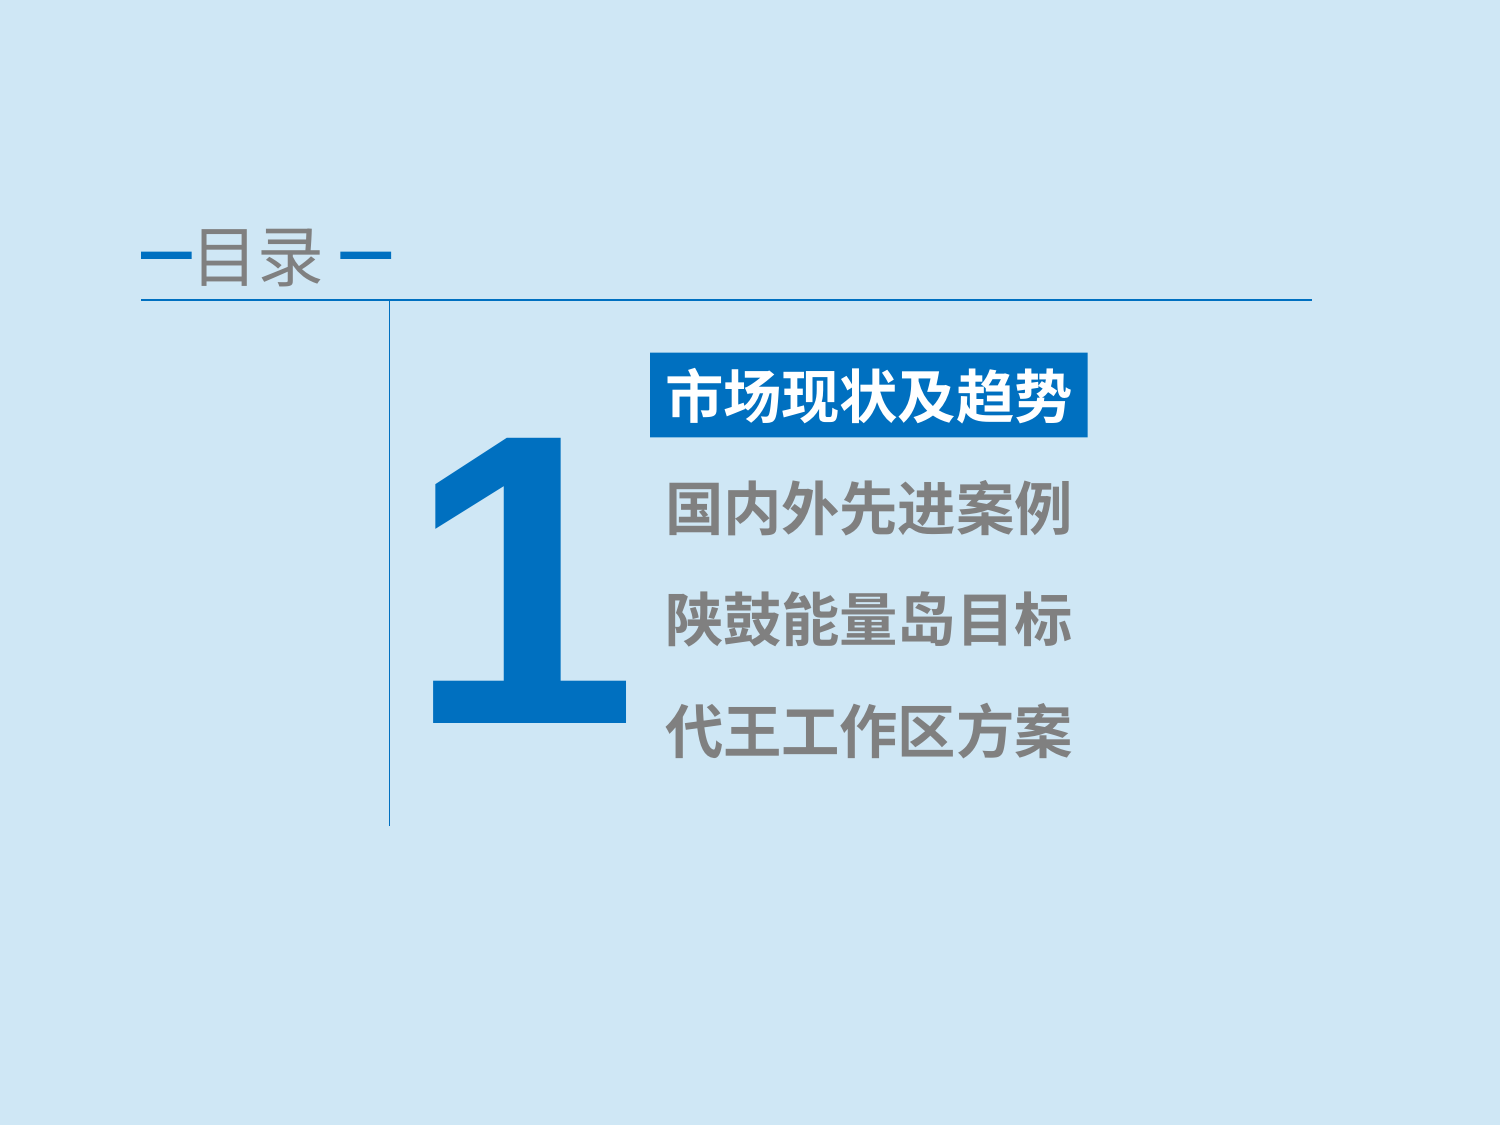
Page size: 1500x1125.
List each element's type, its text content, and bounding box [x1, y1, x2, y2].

text_box 国内外先进案例 [653, 464, 1088, 550]
text_box 陕鼓能量岛目标 [653, 576, 1088, 661]
text_box 目录 [176, 207, 340, 303]
text_box 代王工作区方案 [653, 687, 1088, 773]
text_box [340, 251, 392, 259]
text_box [141, 251, 192, 259]
text_box 1 [392, 301, 653, 814]
text_box 市场现状及趋势 [653, 352, 1088, 438]
